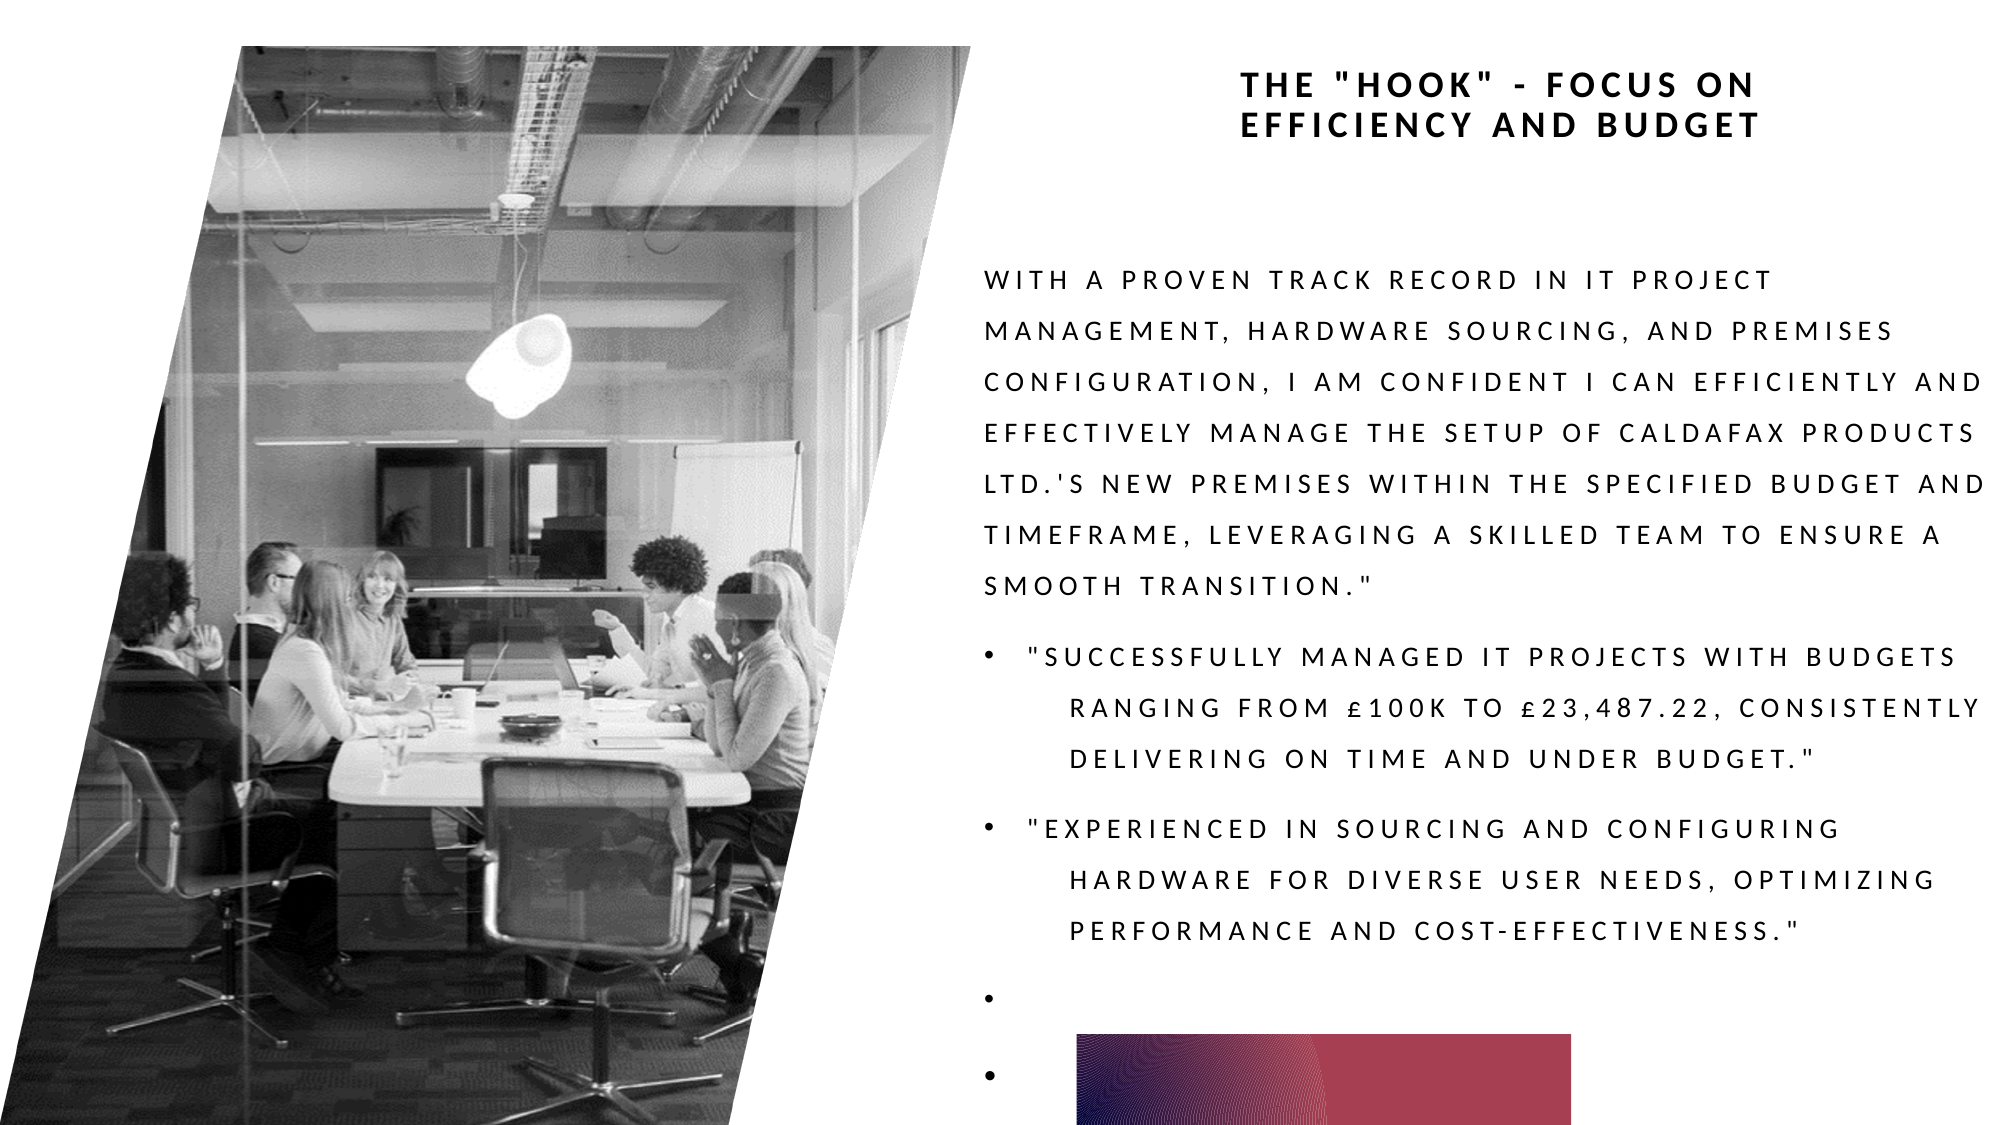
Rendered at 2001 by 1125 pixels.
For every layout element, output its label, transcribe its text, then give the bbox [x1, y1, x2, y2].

picture [0, 46, 971, 1125]
list With a proven track record in IT project management, hardware sourcing, and premises configuration, I am confident I can efficiently and effectively manage the setup of Caldafax Products Ltd.'s new premises within the specified budget and timeframe, leveraging a skilled team to ensure a smooth transition." "Successfully managed IT projects with budgets ranging from £100K to £23,487.22, consistently delivering on time and under budget." "Experienced in sourcing and configuring hardware for diverse user needs, optimizing performance and cost-effectiveness." [969, 236, 2000, 969]
title The "Hook" - Focus on Efficiency and Budget [1225, 46, 1891, 154]
